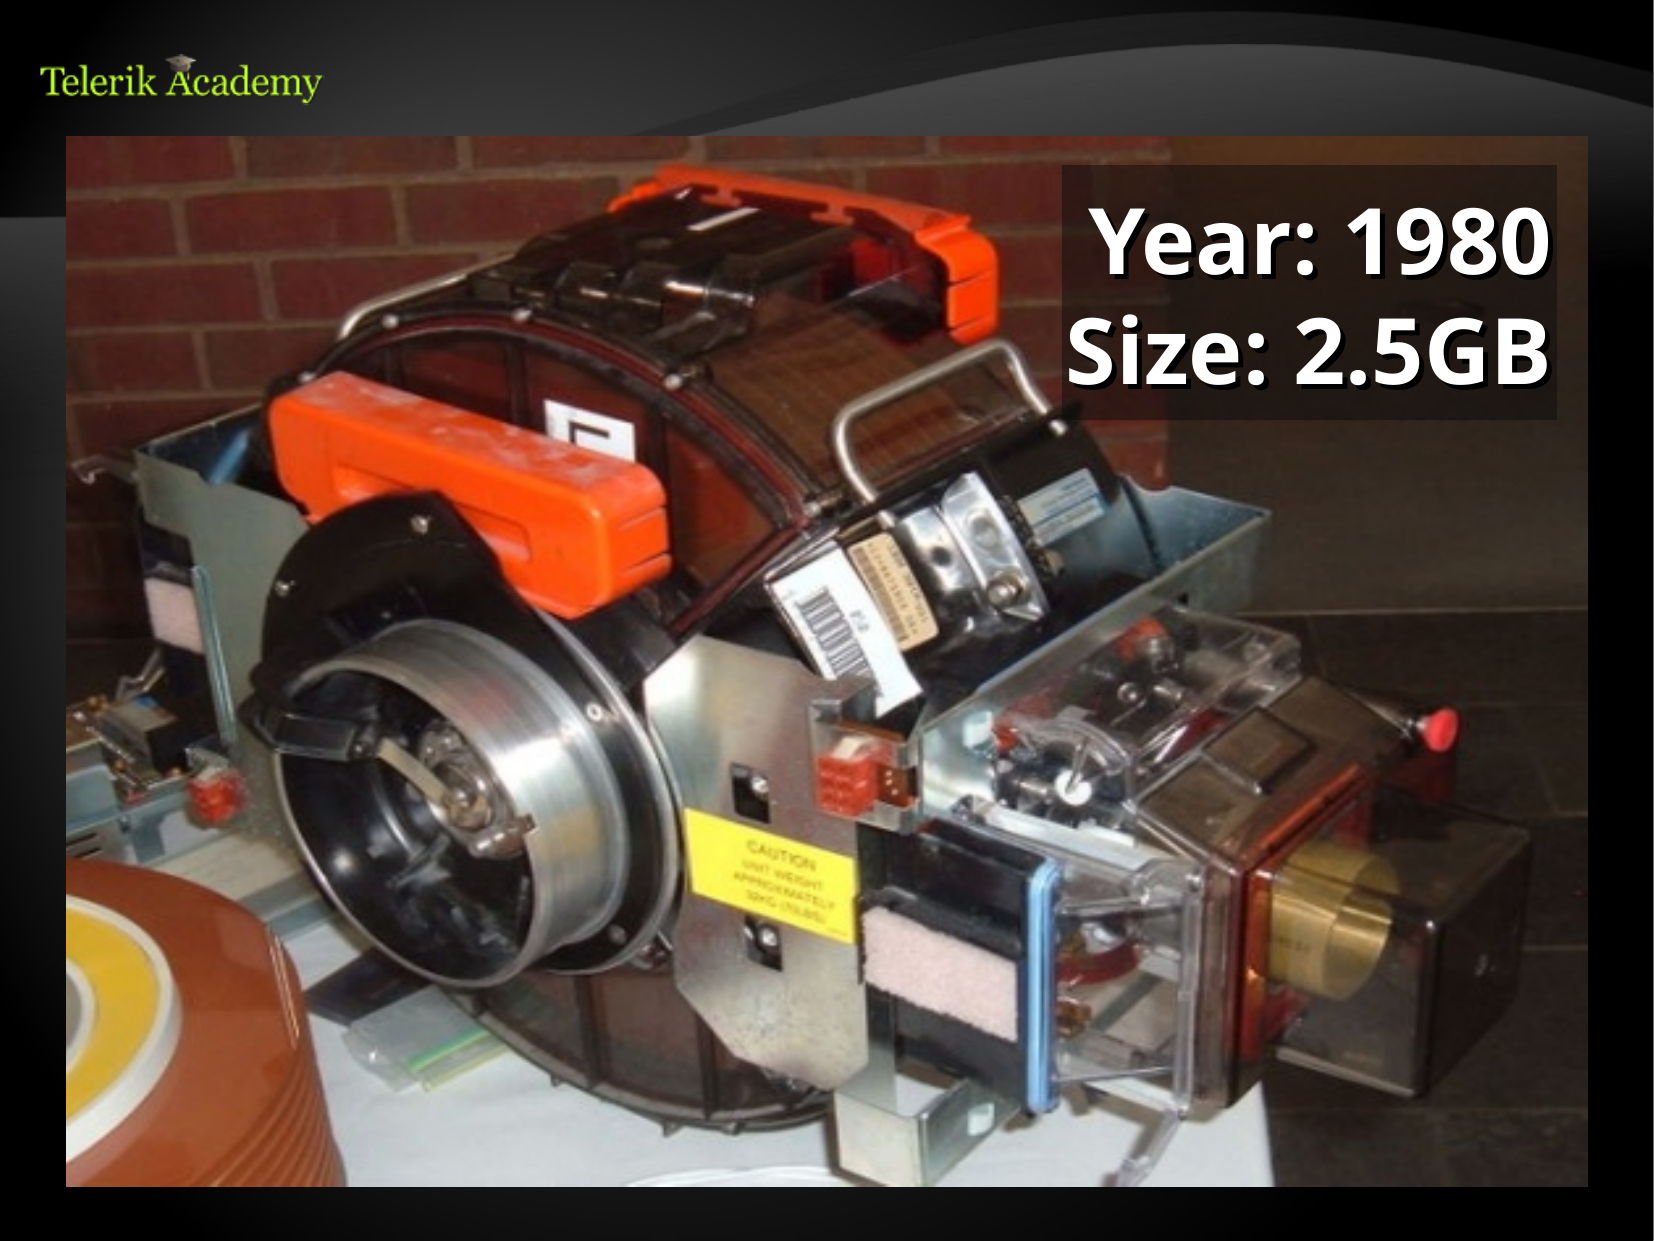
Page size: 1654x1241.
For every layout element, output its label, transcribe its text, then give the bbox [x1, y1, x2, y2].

picture [0, 0, 1654, 1241]
subtitle [120, 290, 1636, 1010]
title Year: 1980 Size: 2.5GB [1061, 165, 1557, 421]
